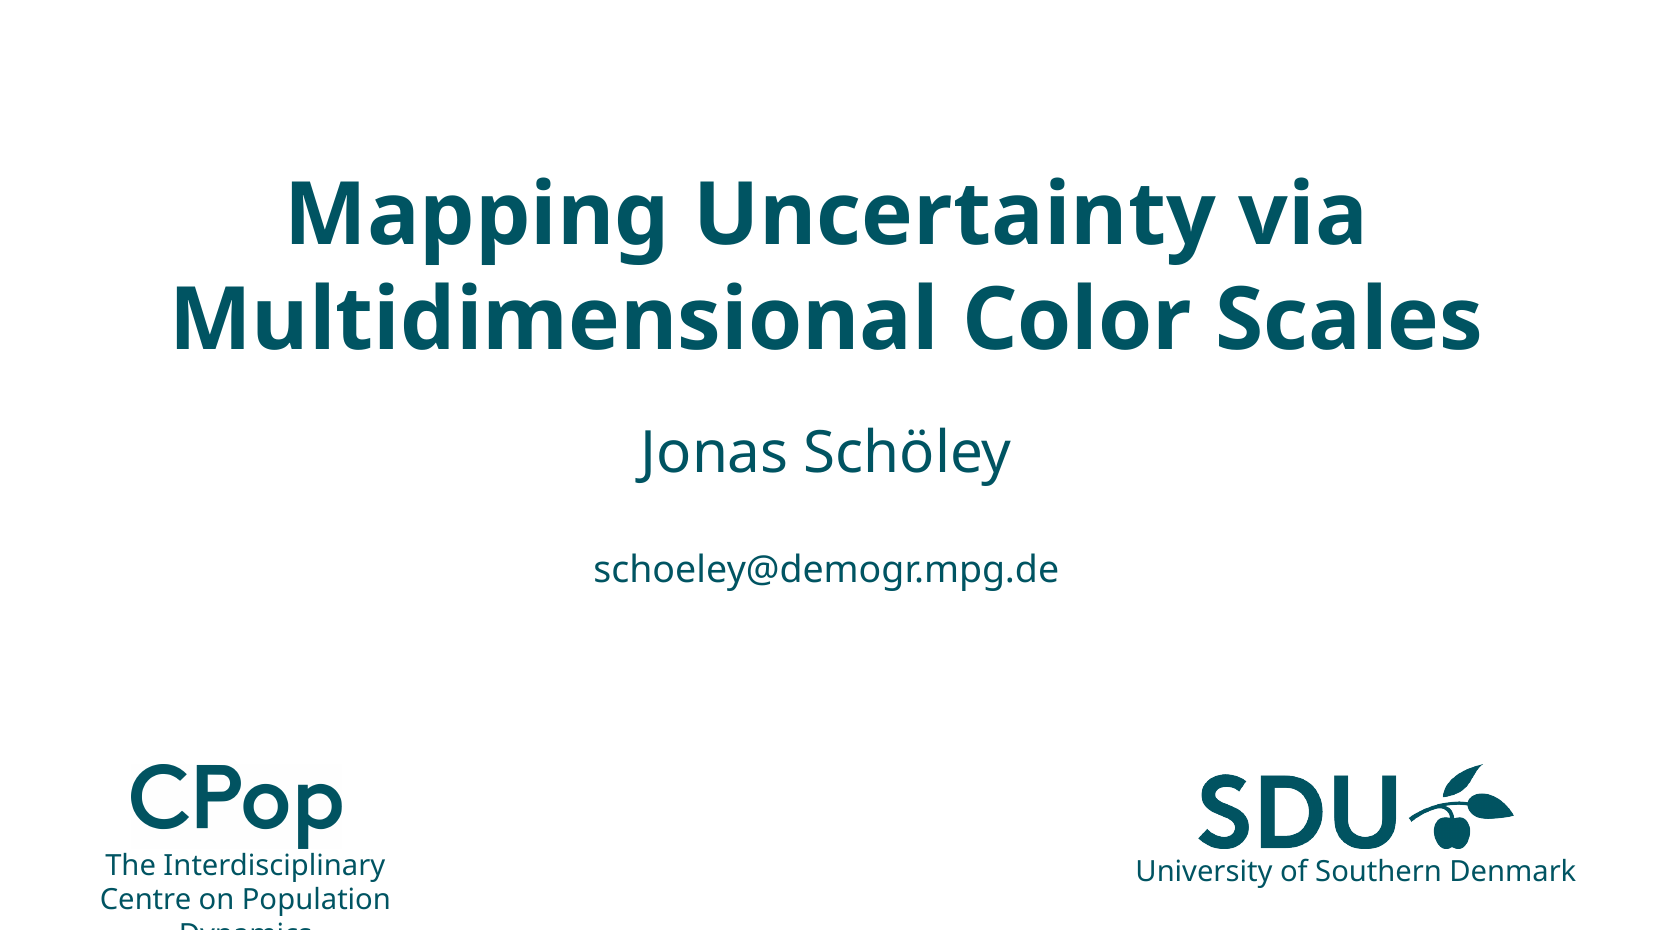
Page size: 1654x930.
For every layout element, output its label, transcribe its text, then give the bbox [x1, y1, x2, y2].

text_box The Interdisciplinary Centre on Population Dynamics [56, 830, 435, 901]
picture [1198, 764, 1514, 850]
title Mapping Uncertainty via Multidimensional Color Scales [56, 198, 1597, 390]
subtitle Jonas Schöley [56, 398, 1597, 543]
text_box University of Southern Denmark [1059, 837, 1653, 930]
picture [131, 764, 342, 849]
text_box schoeley@demogr.mpg.de [555, 522, 1098, 613]
